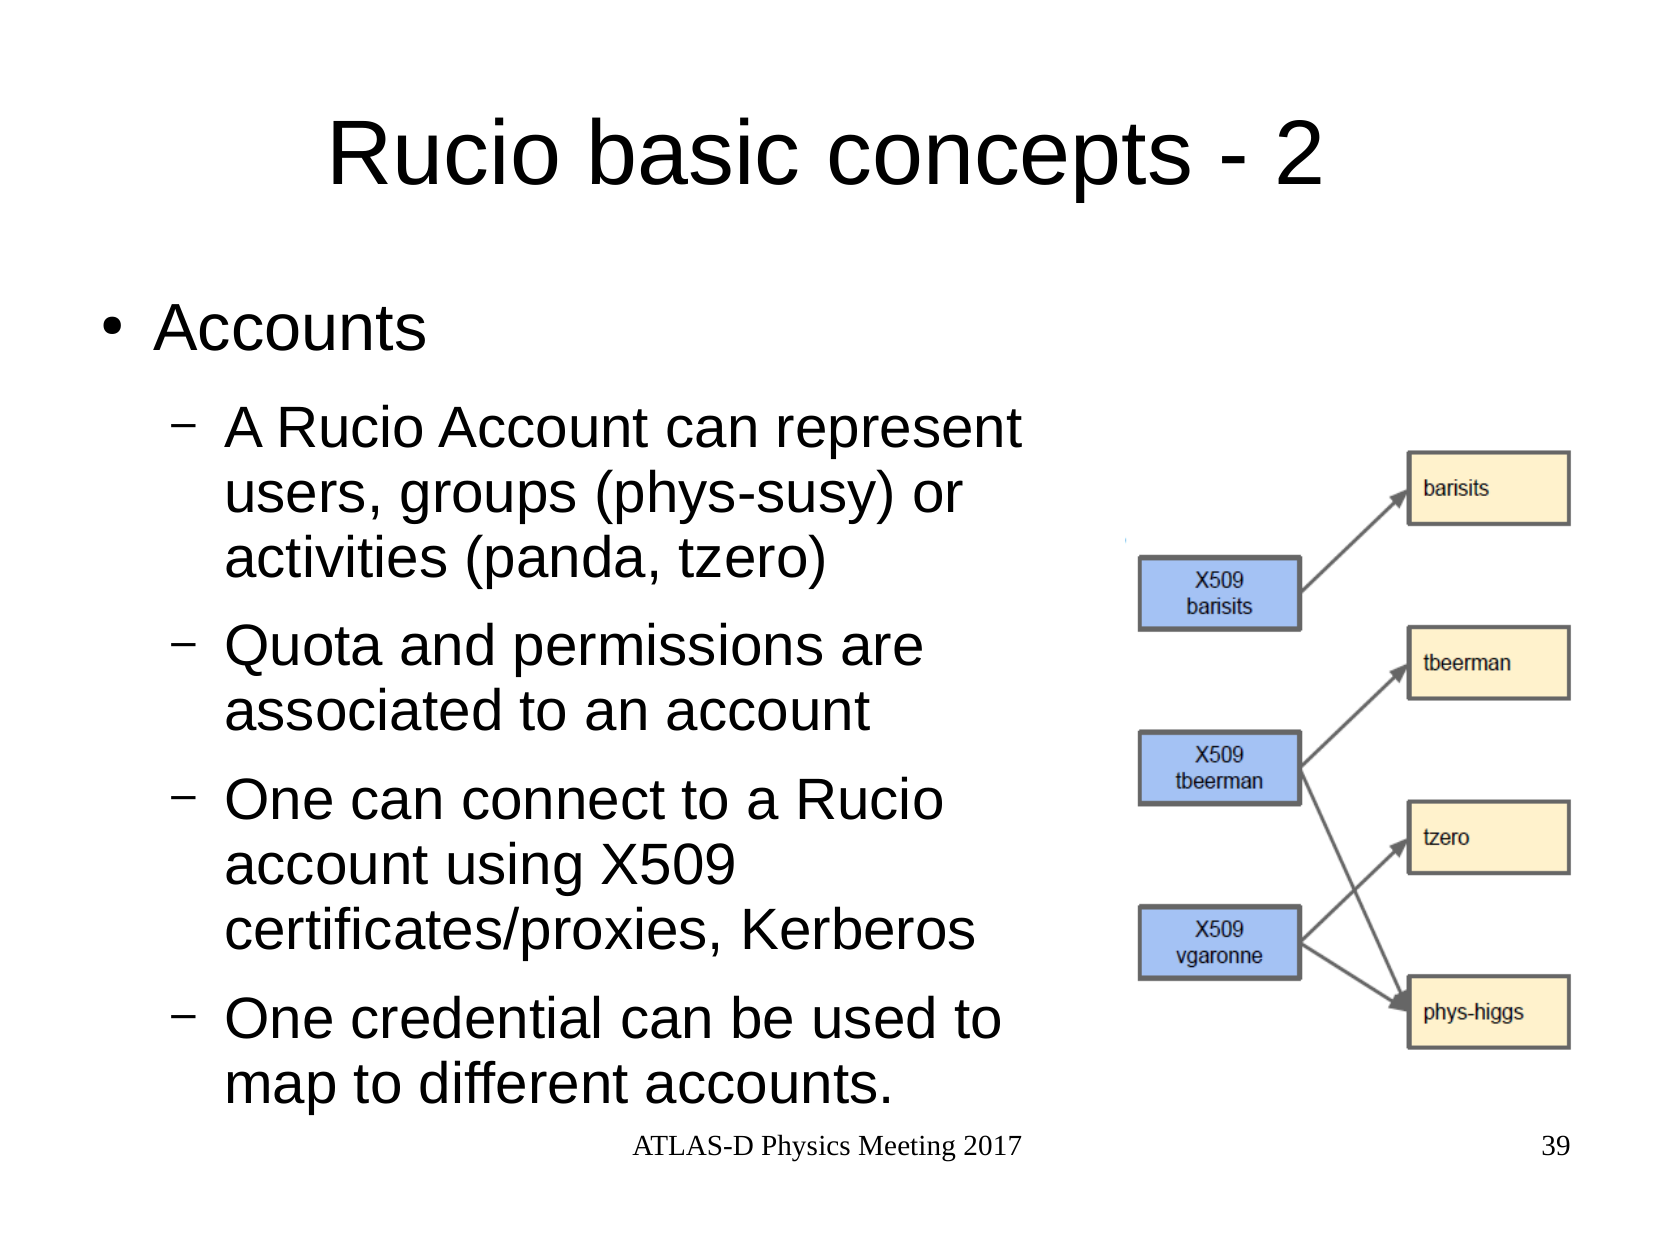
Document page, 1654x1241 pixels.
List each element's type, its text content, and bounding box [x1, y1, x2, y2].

list Accounts A Rucio Account can represent users, groups (phys-susy) or activities (panda, tzero) Quota and permissions are associated to an account One can connect to a Rucio account using X509 certificates/proxies, Kerberos One credential can be used to map to different accounts. [82, 290, 1096, 1201]
title Rucio basic concepts - 2 [82, 49, 1571, 257]
picture [1125, 397, 1588, 1098]
